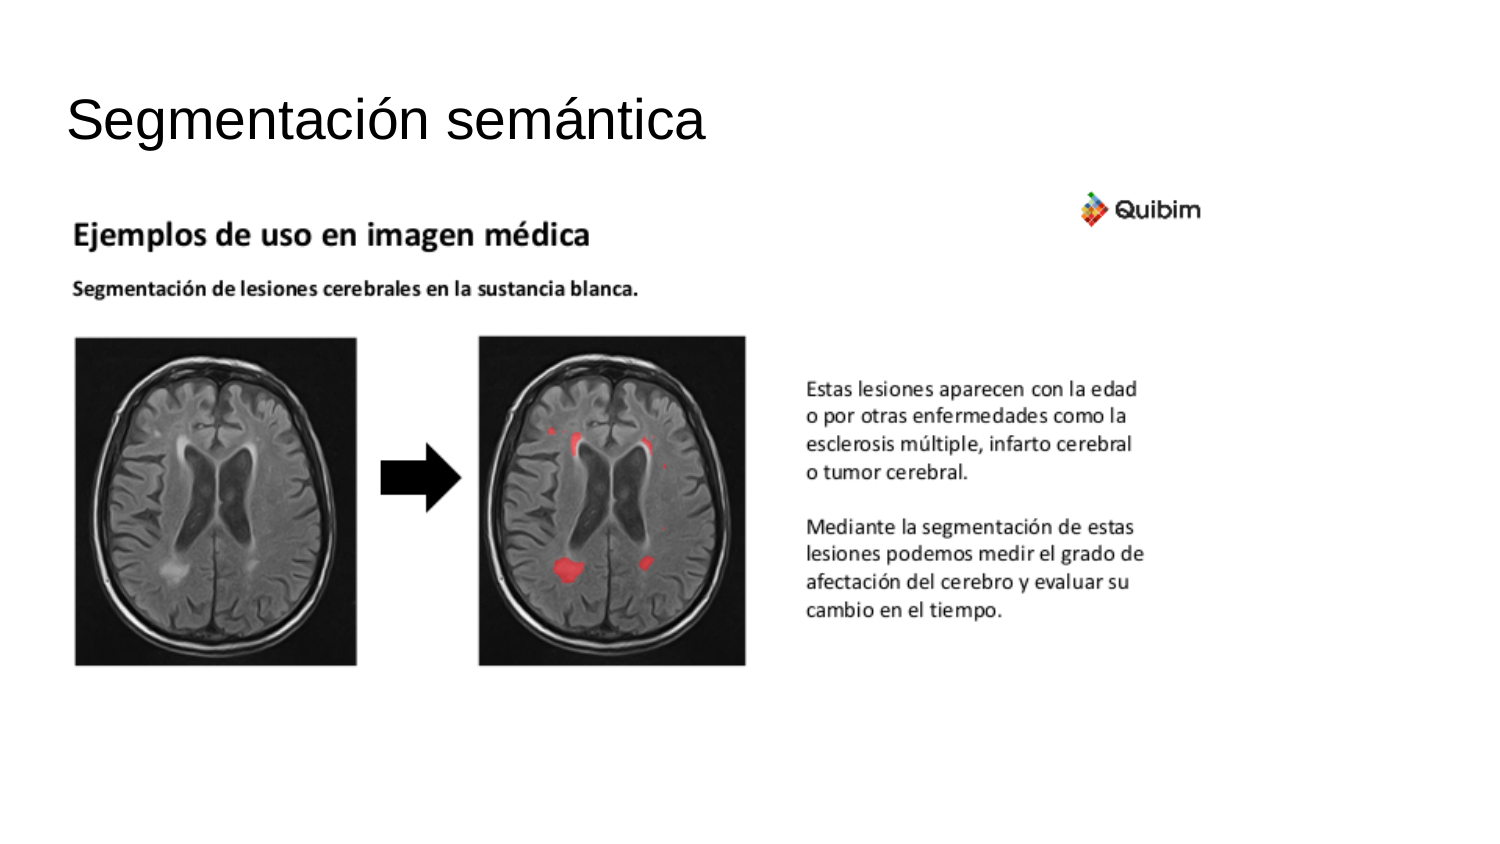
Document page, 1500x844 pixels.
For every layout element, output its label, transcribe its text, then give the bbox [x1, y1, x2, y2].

title Segmentación semántica [51, 72, 1449, 167]
picture [51, 188, 1213, 680]
